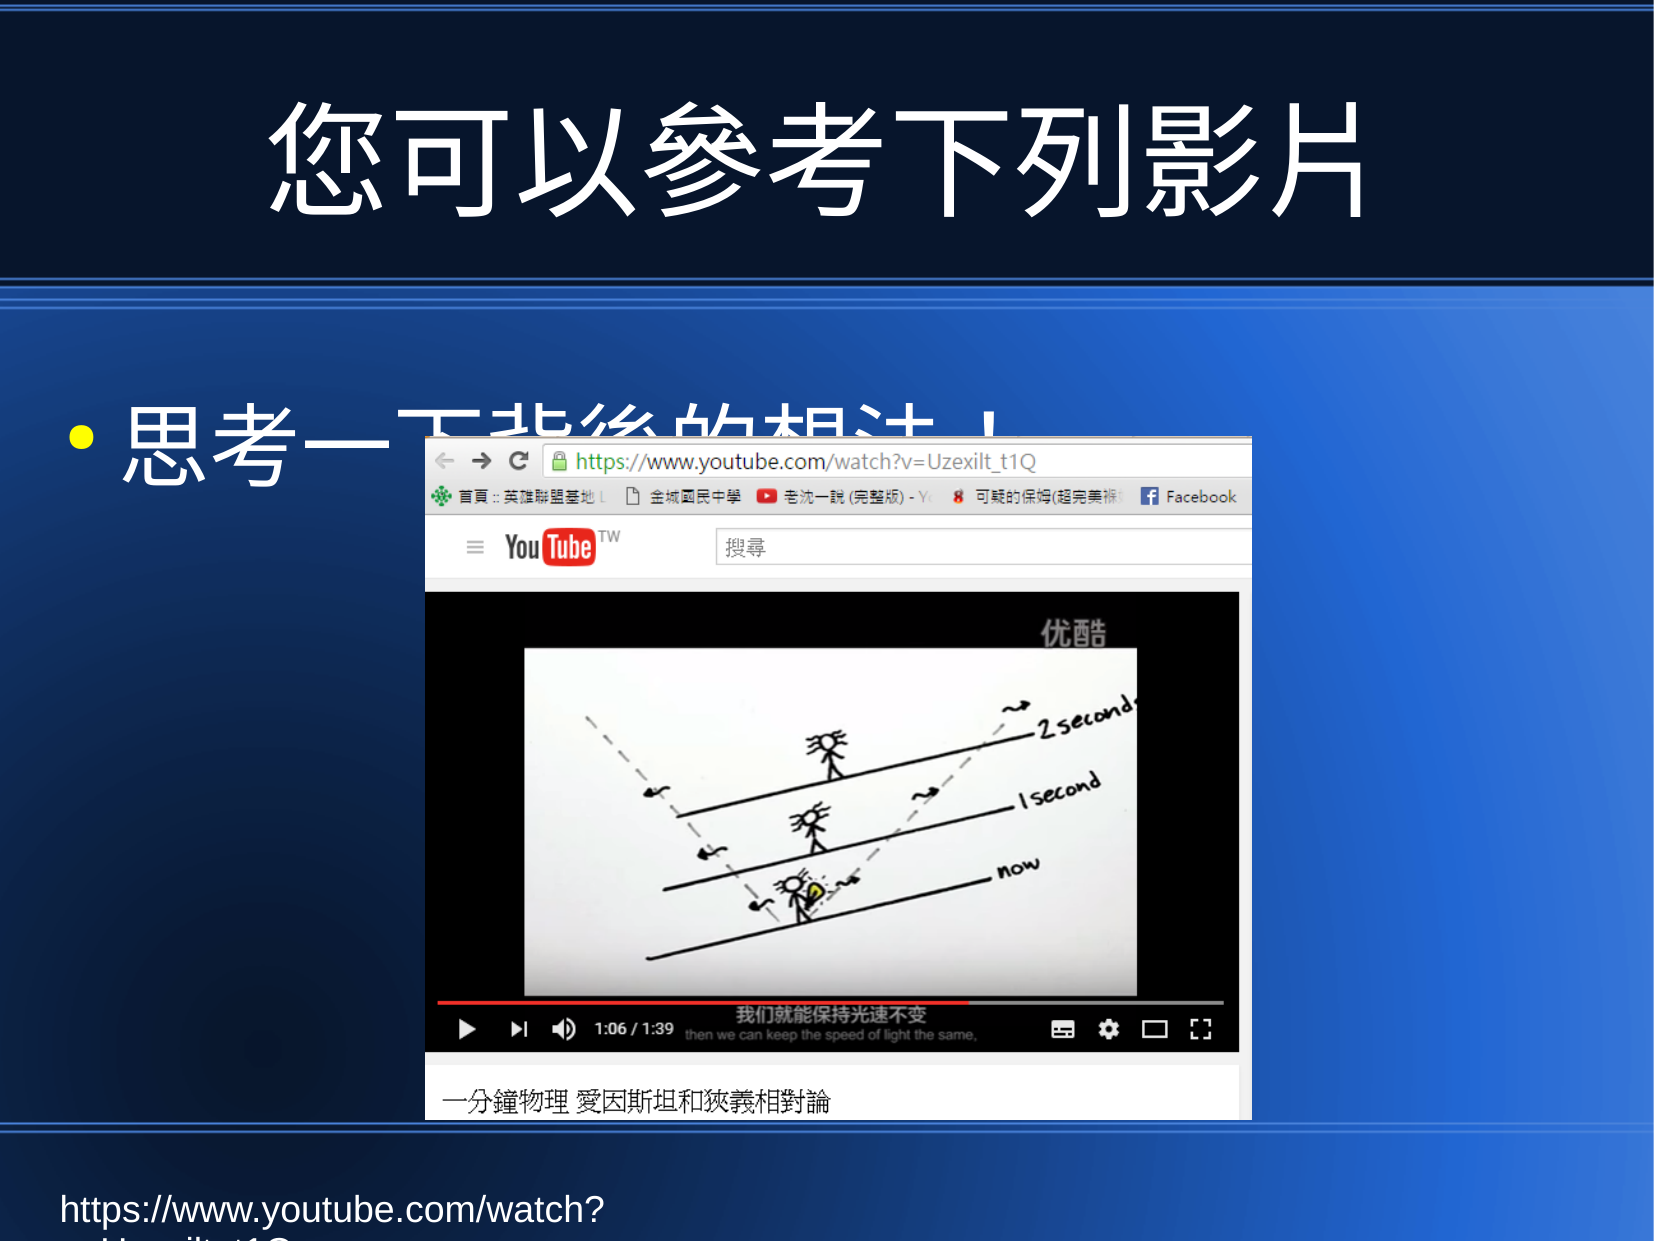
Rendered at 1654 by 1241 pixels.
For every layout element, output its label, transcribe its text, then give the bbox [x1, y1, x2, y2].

list 思考一下背後的想法！ [47, 307, 1536, 1241]
text_box https://www.youtube.com/watch?v=Uzexilt_t1Q [44, 1181, 851, 1239]
title 您可以參考下列影片 [82, 49, 1571, 257]
picture [0, 0, 1654, 1241]
picture [425, 436, 1252, 1120]
